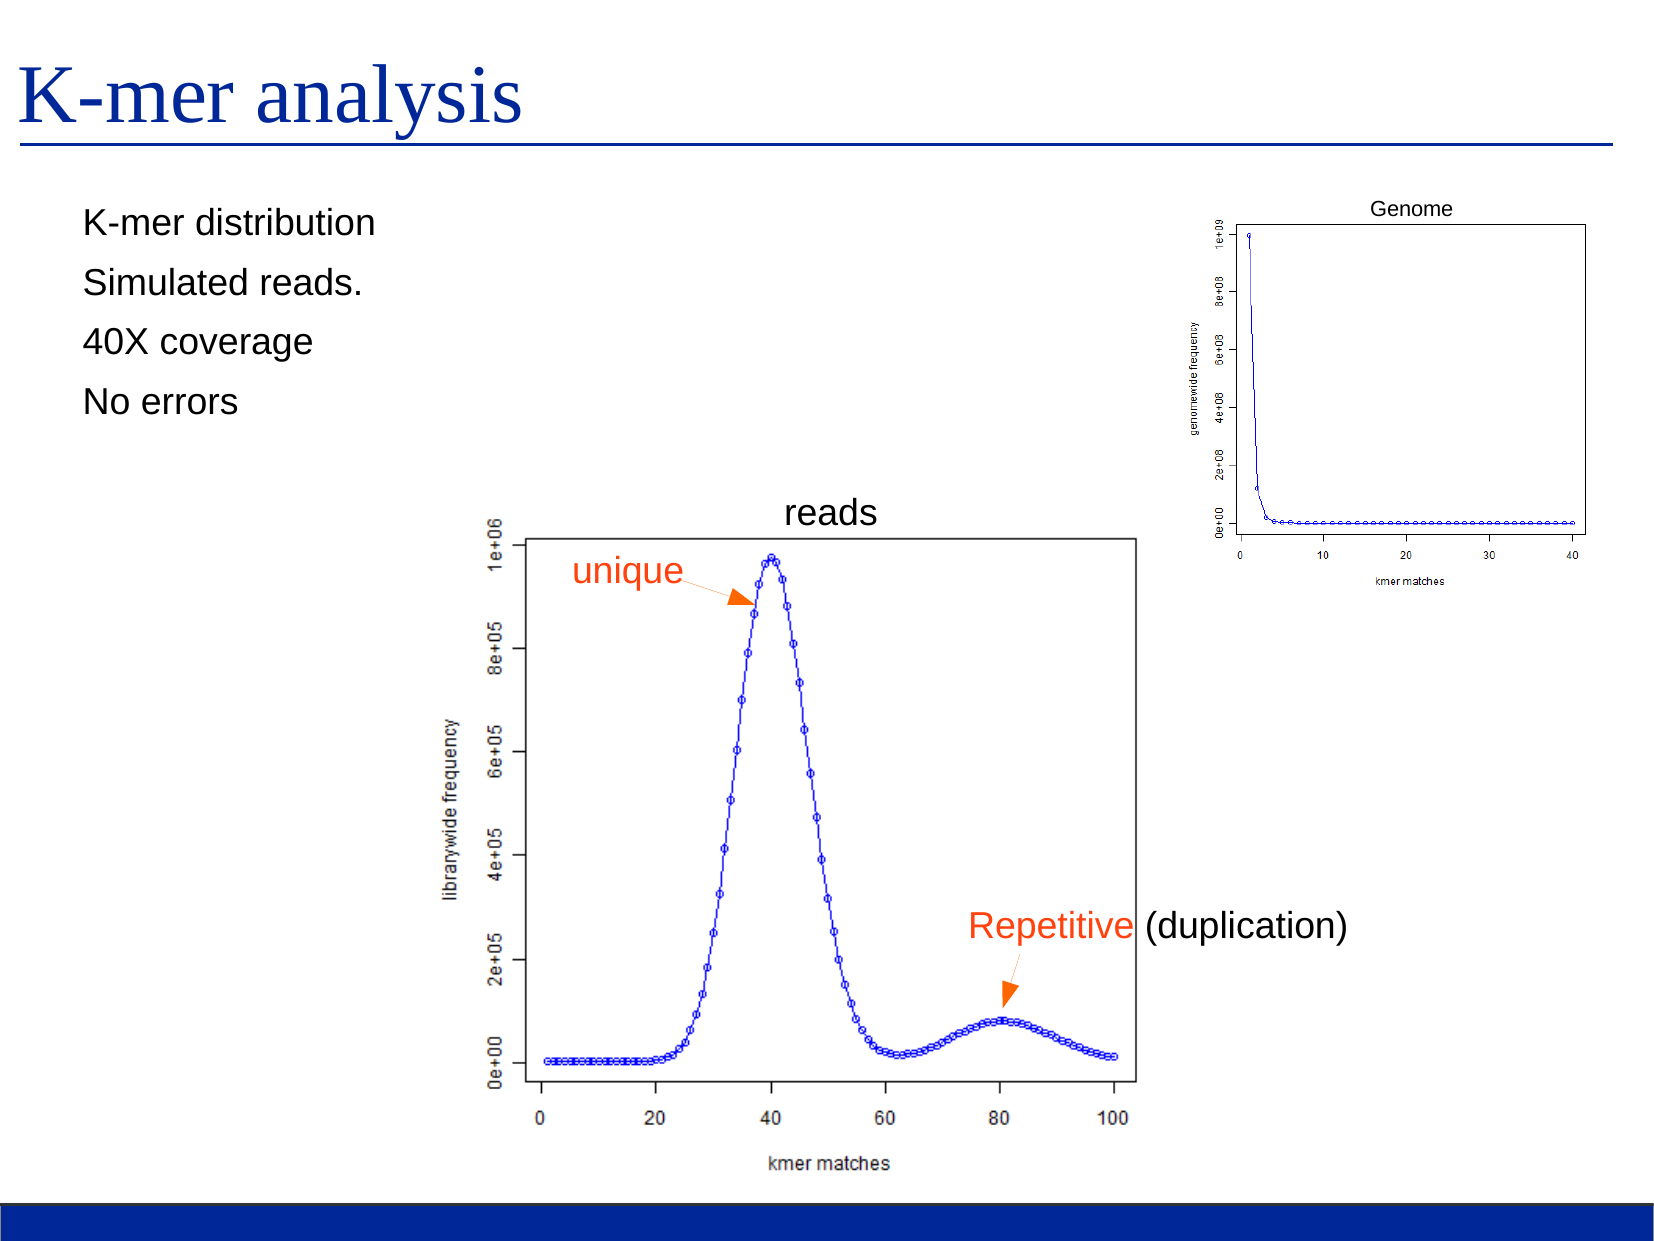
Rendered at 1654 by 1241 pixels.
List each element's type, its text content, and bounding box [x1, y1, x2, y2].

text_box reads [769, 484, 893, 541]
list K-mer distribution Simulated reads. 40X coverage No errors [82, 201, 841, 1021]
text_box unique [557, 542, 700, 600]
title K-mer analysis [17, 0, 1589, 198]
text_box Genome [1355, 189, 1468, 229]
text_box Repetitive (duplication) [953, 897, 1364, 954]
picture [433, 171, 1612, 1197]
